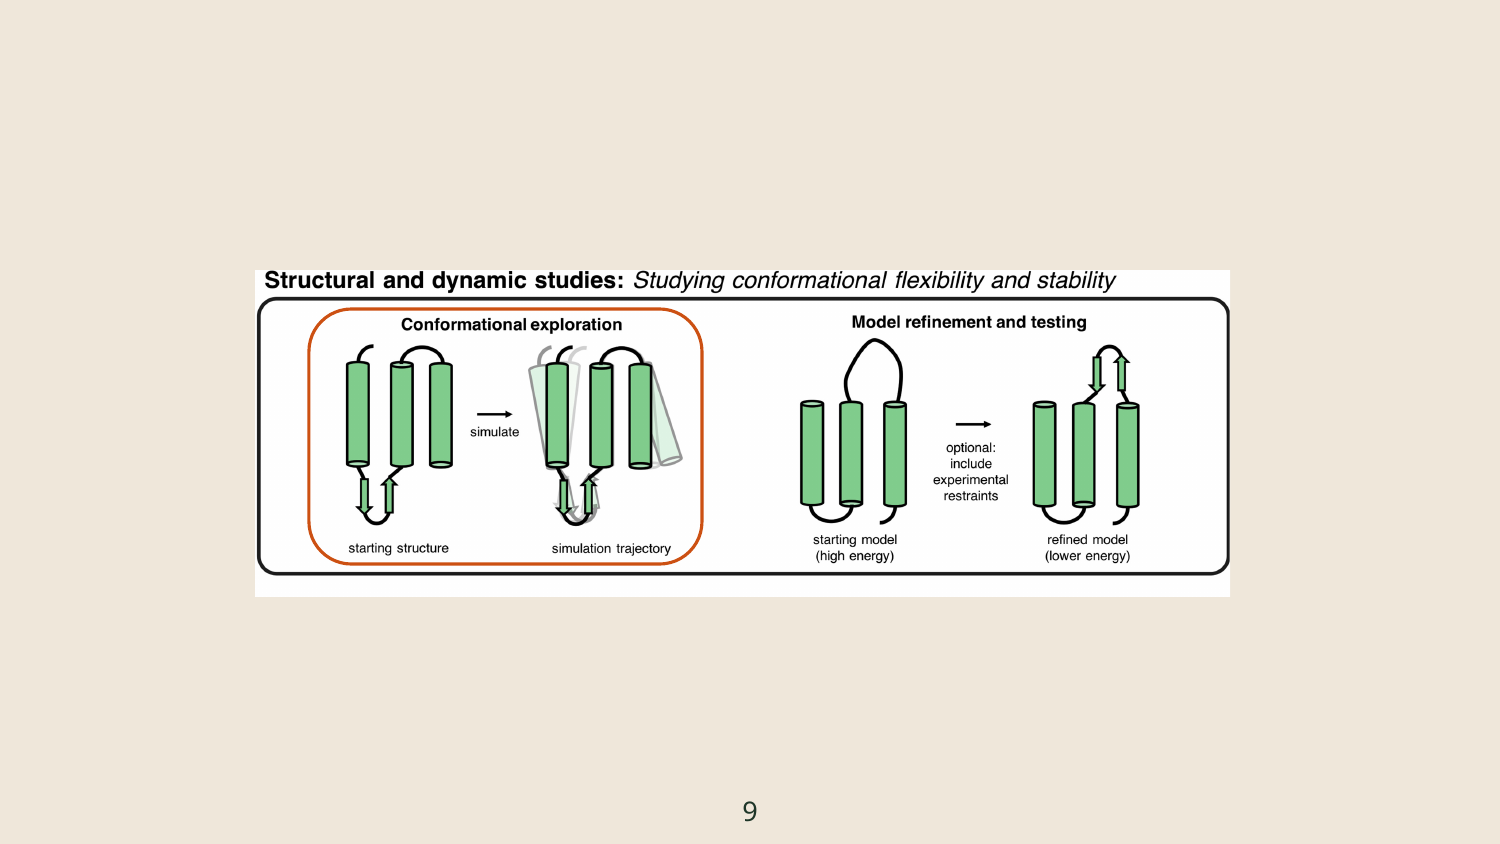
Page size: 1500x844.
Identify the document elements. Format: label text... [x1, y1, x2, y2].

picture [255, 270, 1231, 597]
slide_number <number> [705, 779, 795, 844]
